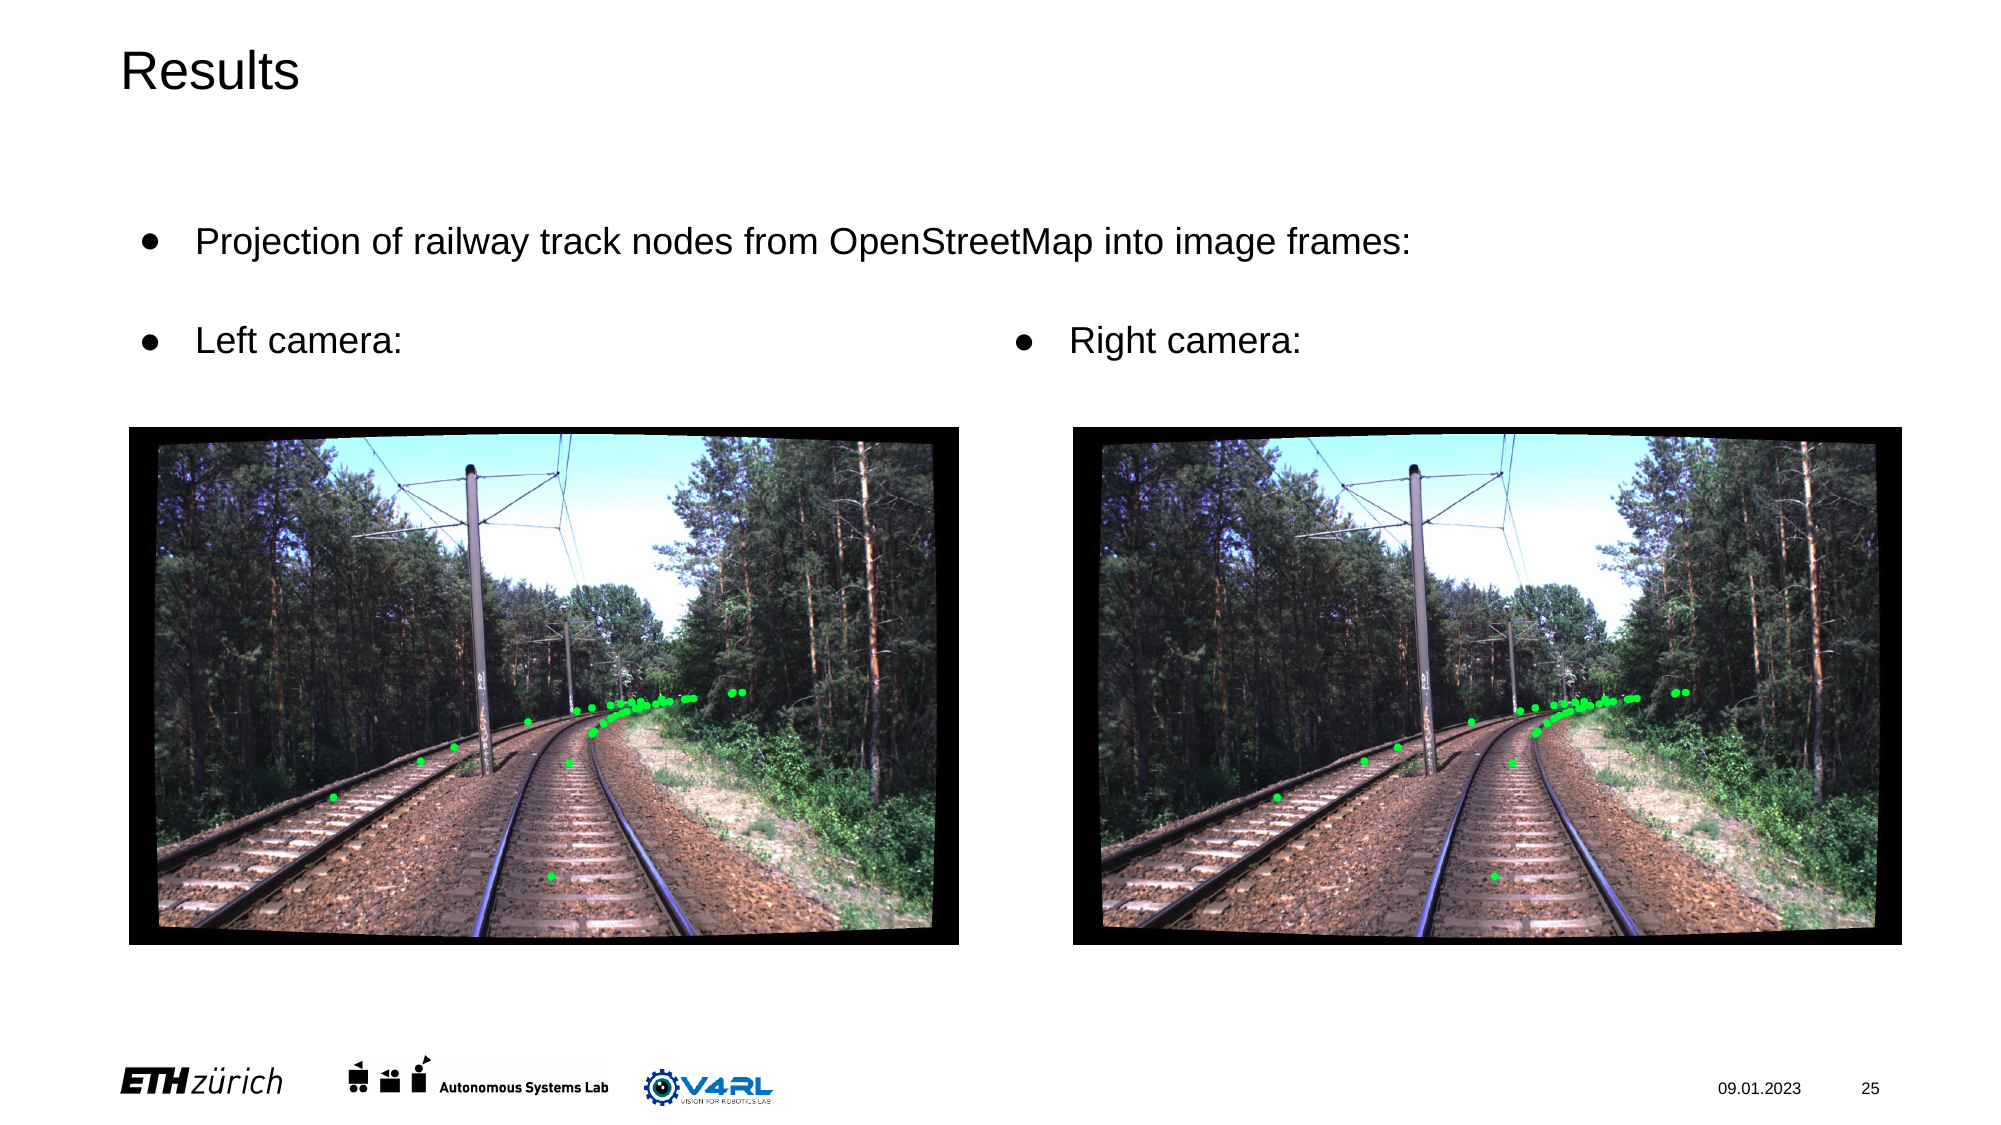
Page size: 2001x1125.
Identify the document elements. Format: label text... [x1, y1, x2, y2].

list Left camera: [120, 298, 467, 446]
picture [1073, 427, 1902, 945]
picture [120, 1067, 282, 1094]
picture [129, 427, 959, 945]
list Right camera: [994, 298, 1341, 446]
slide_number <number> [1827, 1069, 1880, 1106]
picture [644, 1069, 776, 1106]
slide_number 09.01.2023 [1718, 1069, 1819, 1106]
list Projection of railway track nodes from OpenStreetMap into image frames: [120, 194, 1914, 299]
title Results [120, 42, 1880, 191]
